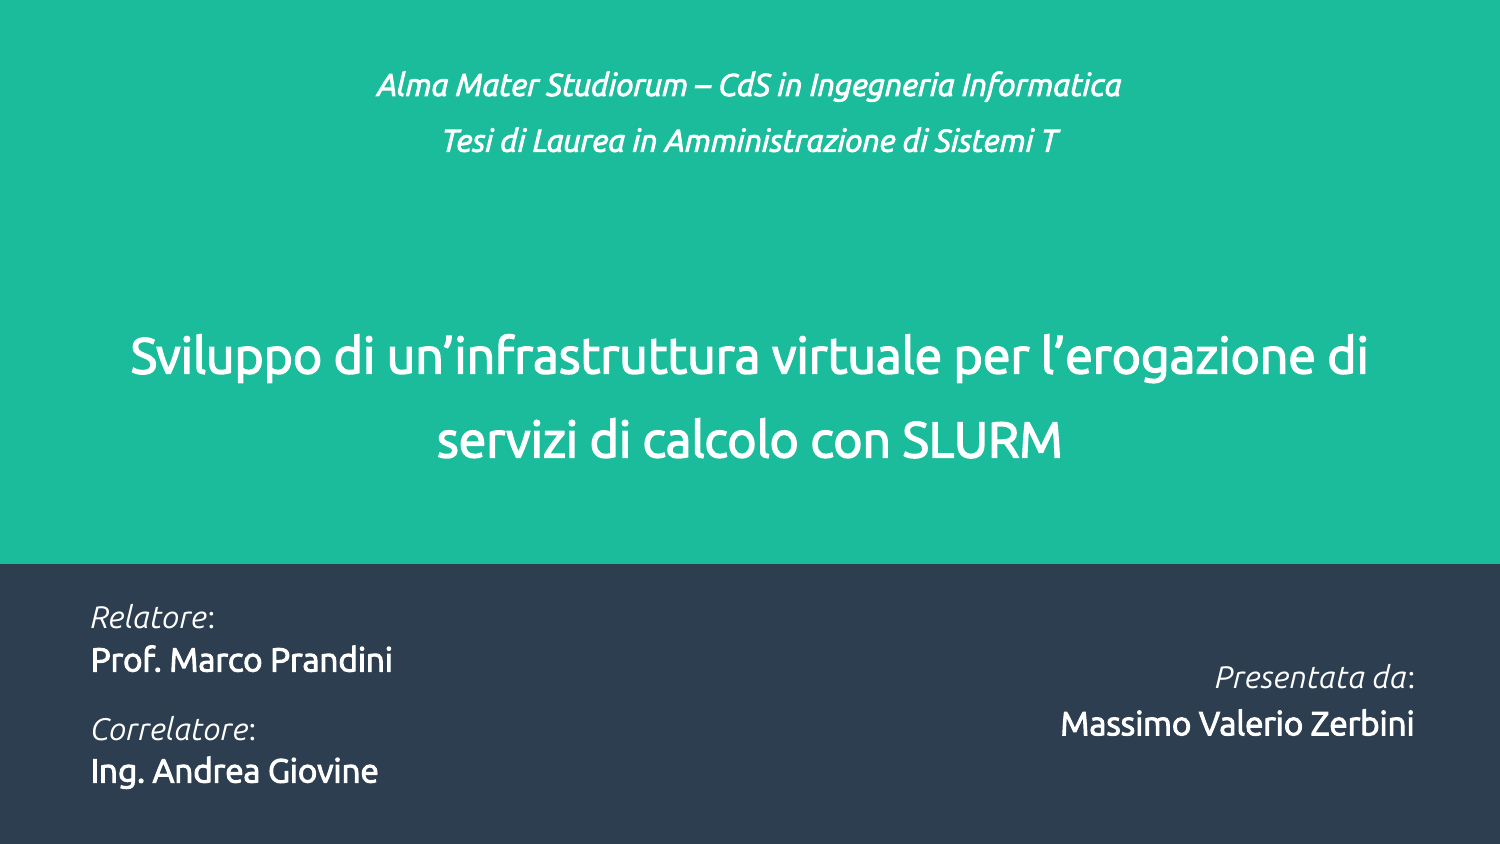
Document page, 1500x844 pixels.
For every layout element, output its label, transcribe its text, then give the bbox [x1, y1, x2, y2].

text_box Alma Mater Studiorum – CdS in Ingegneria Informatica Tesi di Laurea in Amministrazione di Sistemi T [285, 42, 1215, 182]
text_box Correlatore: Ing. Andrea Giovine [90, 684, 650, 810]
title Sviluppo di un’infrastruttura virtuale per l’erogazione di servizi di calcolo con SLURM [119, 230, 1381, 536]
text_box Relatore: Prof. Marco Prandini [90, 573, 650, 684]
subtitle Presentata da: Massimo Valerio Zerbini [856, 622, 1416, 767]
